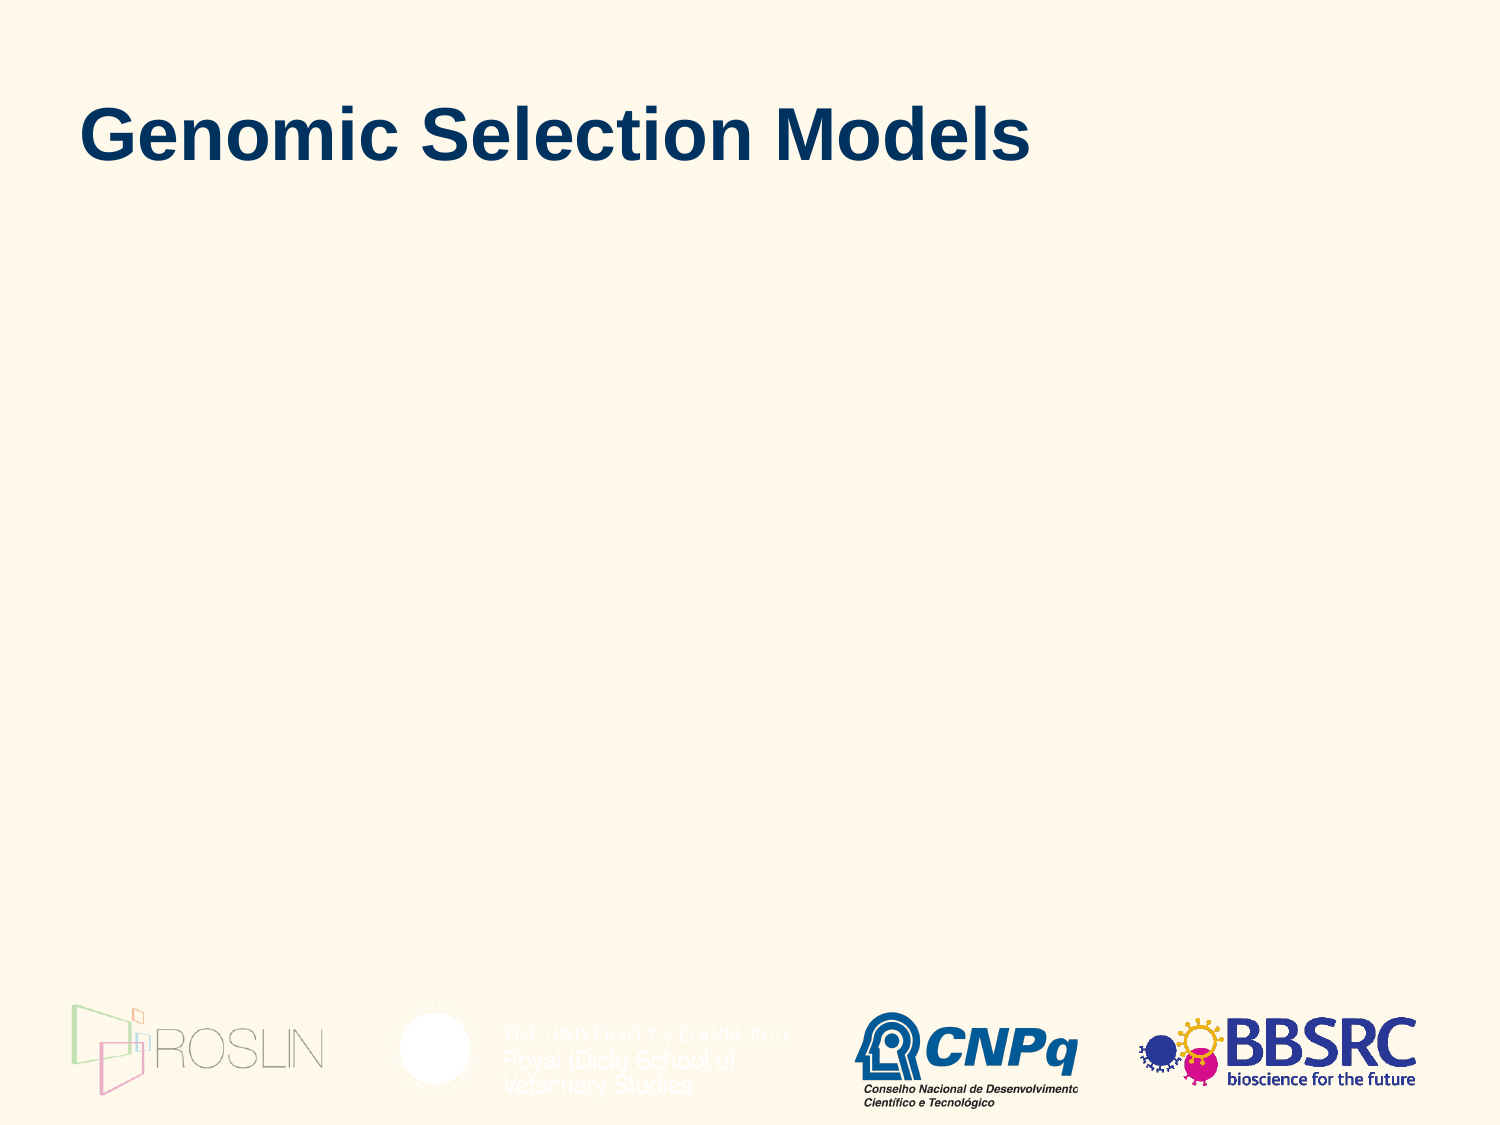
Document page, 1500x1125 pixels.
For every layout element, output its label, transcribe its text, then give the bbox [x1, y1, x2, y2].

picture [64, 969, 336, 1118]
picture [854, 1012, 1078, 1109]
title Genomic Selection Models [64, 78, 1425, 185]
picture [1137, 1014, 1416, 1092]
